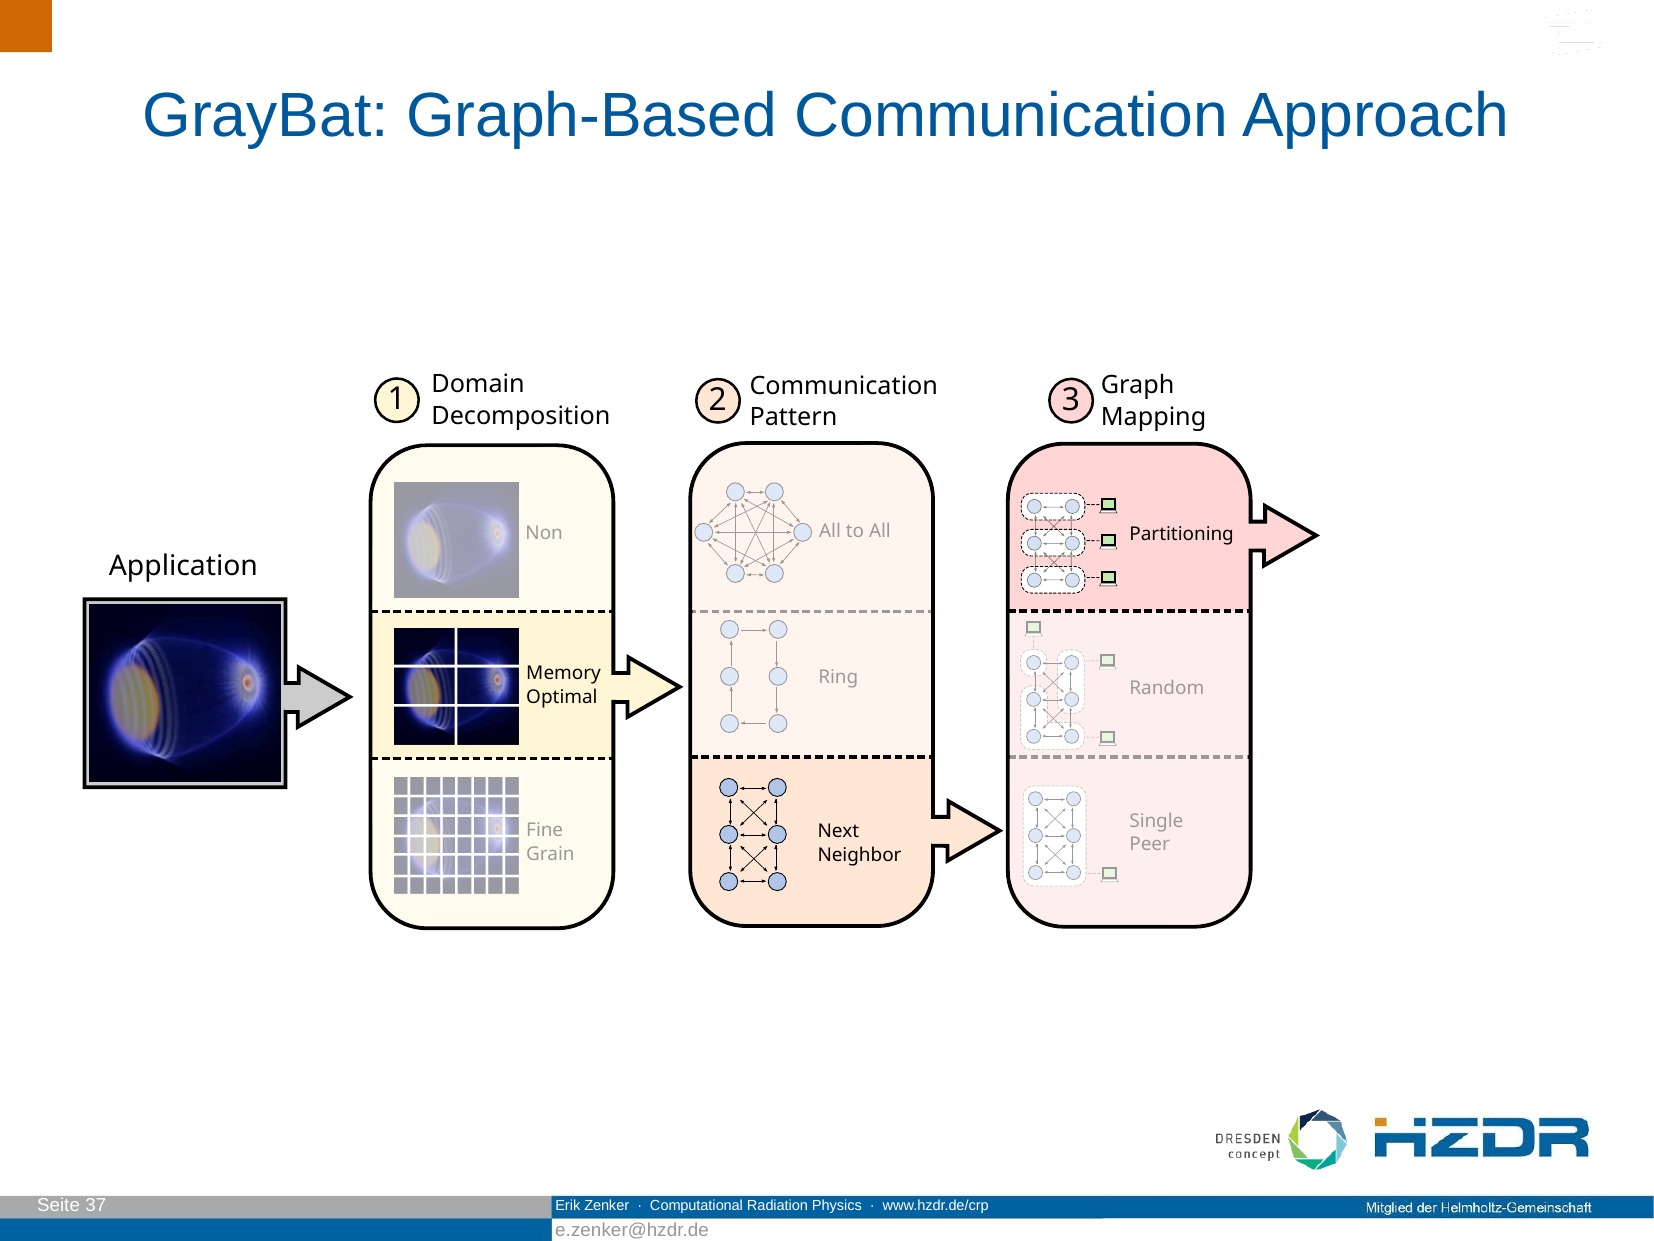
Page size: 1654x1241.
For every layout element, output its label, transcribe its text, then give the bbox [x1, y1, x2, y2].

title GrayBat: Graph-Based Communication Approach [82, 37, 1571, 193]
picture [0, 0, 1654, 1241]
